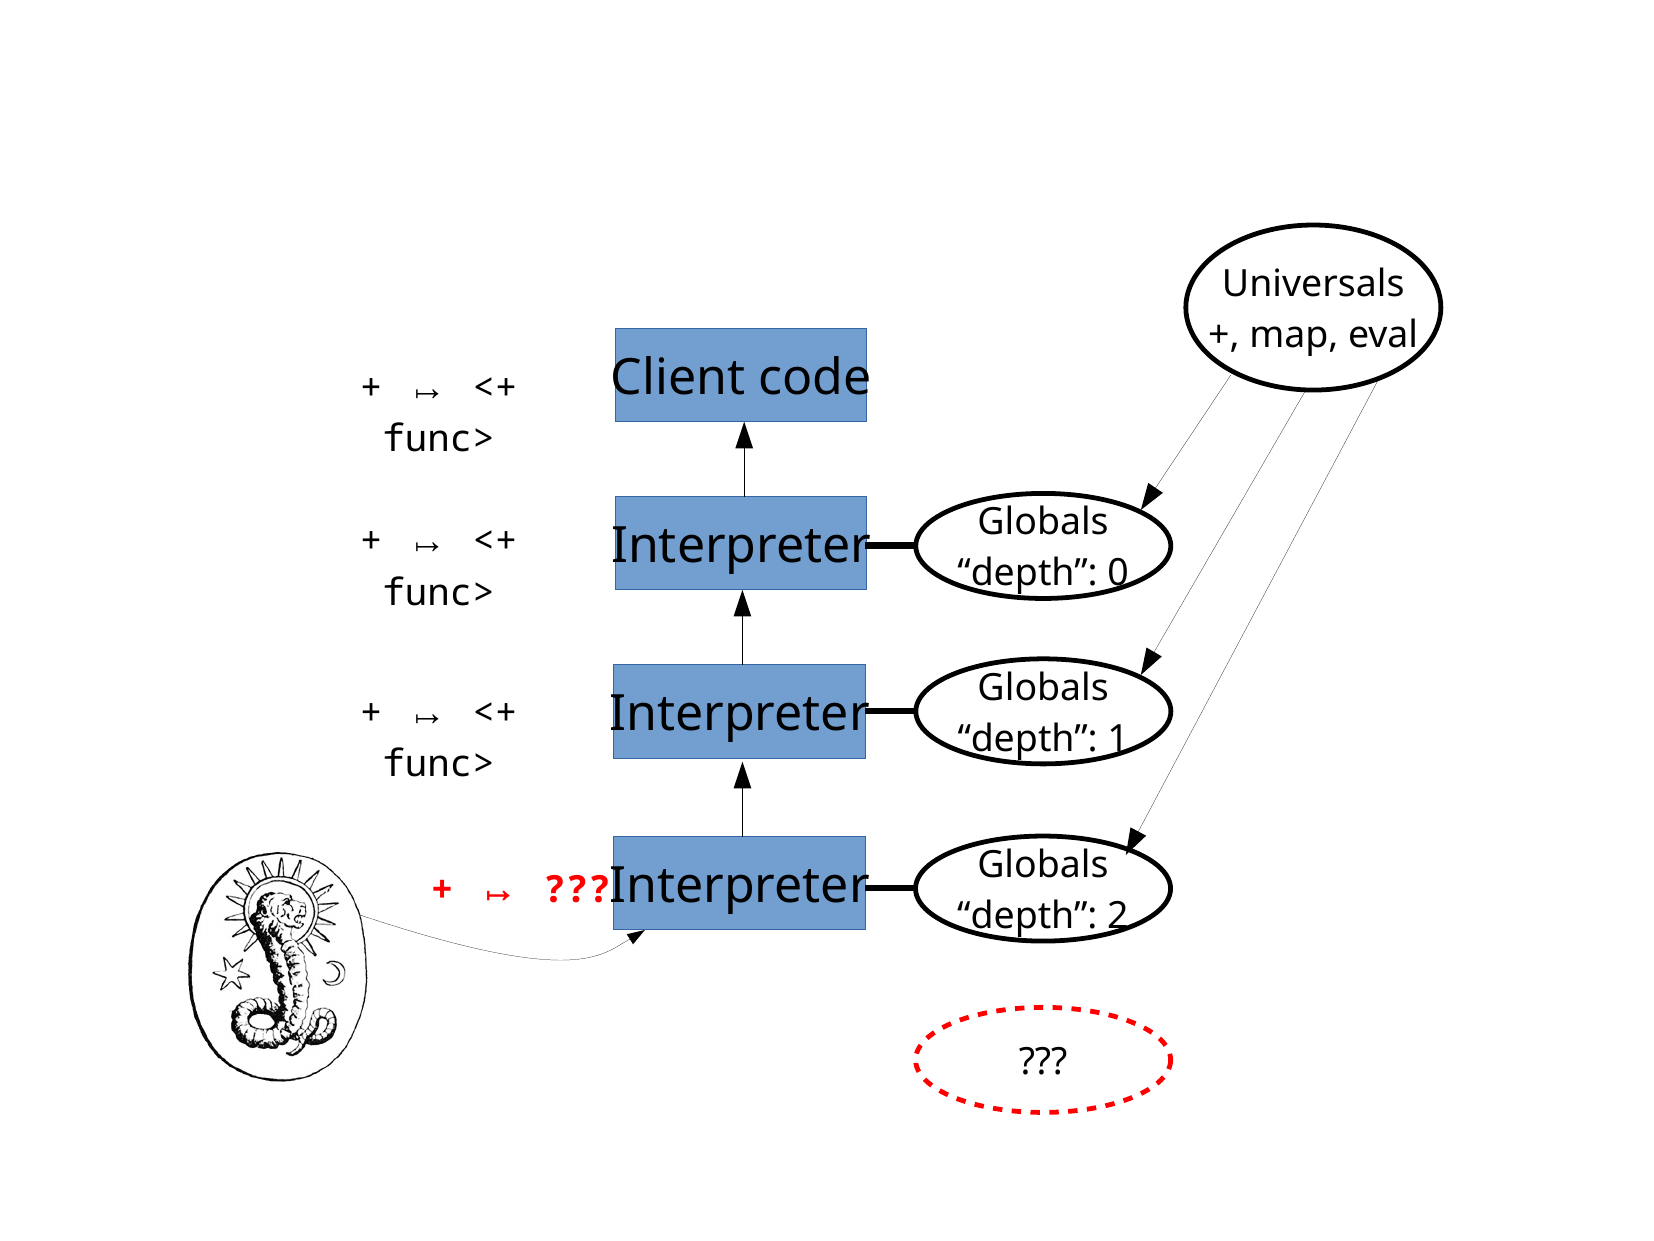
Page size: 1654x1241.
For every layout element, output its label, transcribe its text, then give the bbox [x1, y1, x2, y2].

text_box ??? [915, 1007, 1171, 1113]
text_box + ↦ ??? [415, 855, 679, 945]
text_box + ↦ <+ func> [345, 506, 609, 596]
text_box Globals “depth”: 1 [916, 658, 1171, 764]
text_box Globals “depth”: 2 [915, 836, 1171, 942]
text_box Interpreter [615, 496, 867, 590]
text_box Interpreter [613, 836, 866, 930]
picture [180, 818, 375, 1116]
text_box Universals +, map, eval [1185, 225, 1441, 391]
text_box + ↦ <+ func> [345, 677, 609, 768]
text_box + ↦ <+ func> [345, 352, 608, 443]
text_box Client code [615, 328, 867, 422]
text_box Interpreter [613, 664, 866, 759]
text_box Globals “depth”: 0 [916, 493, 1171, 599]
